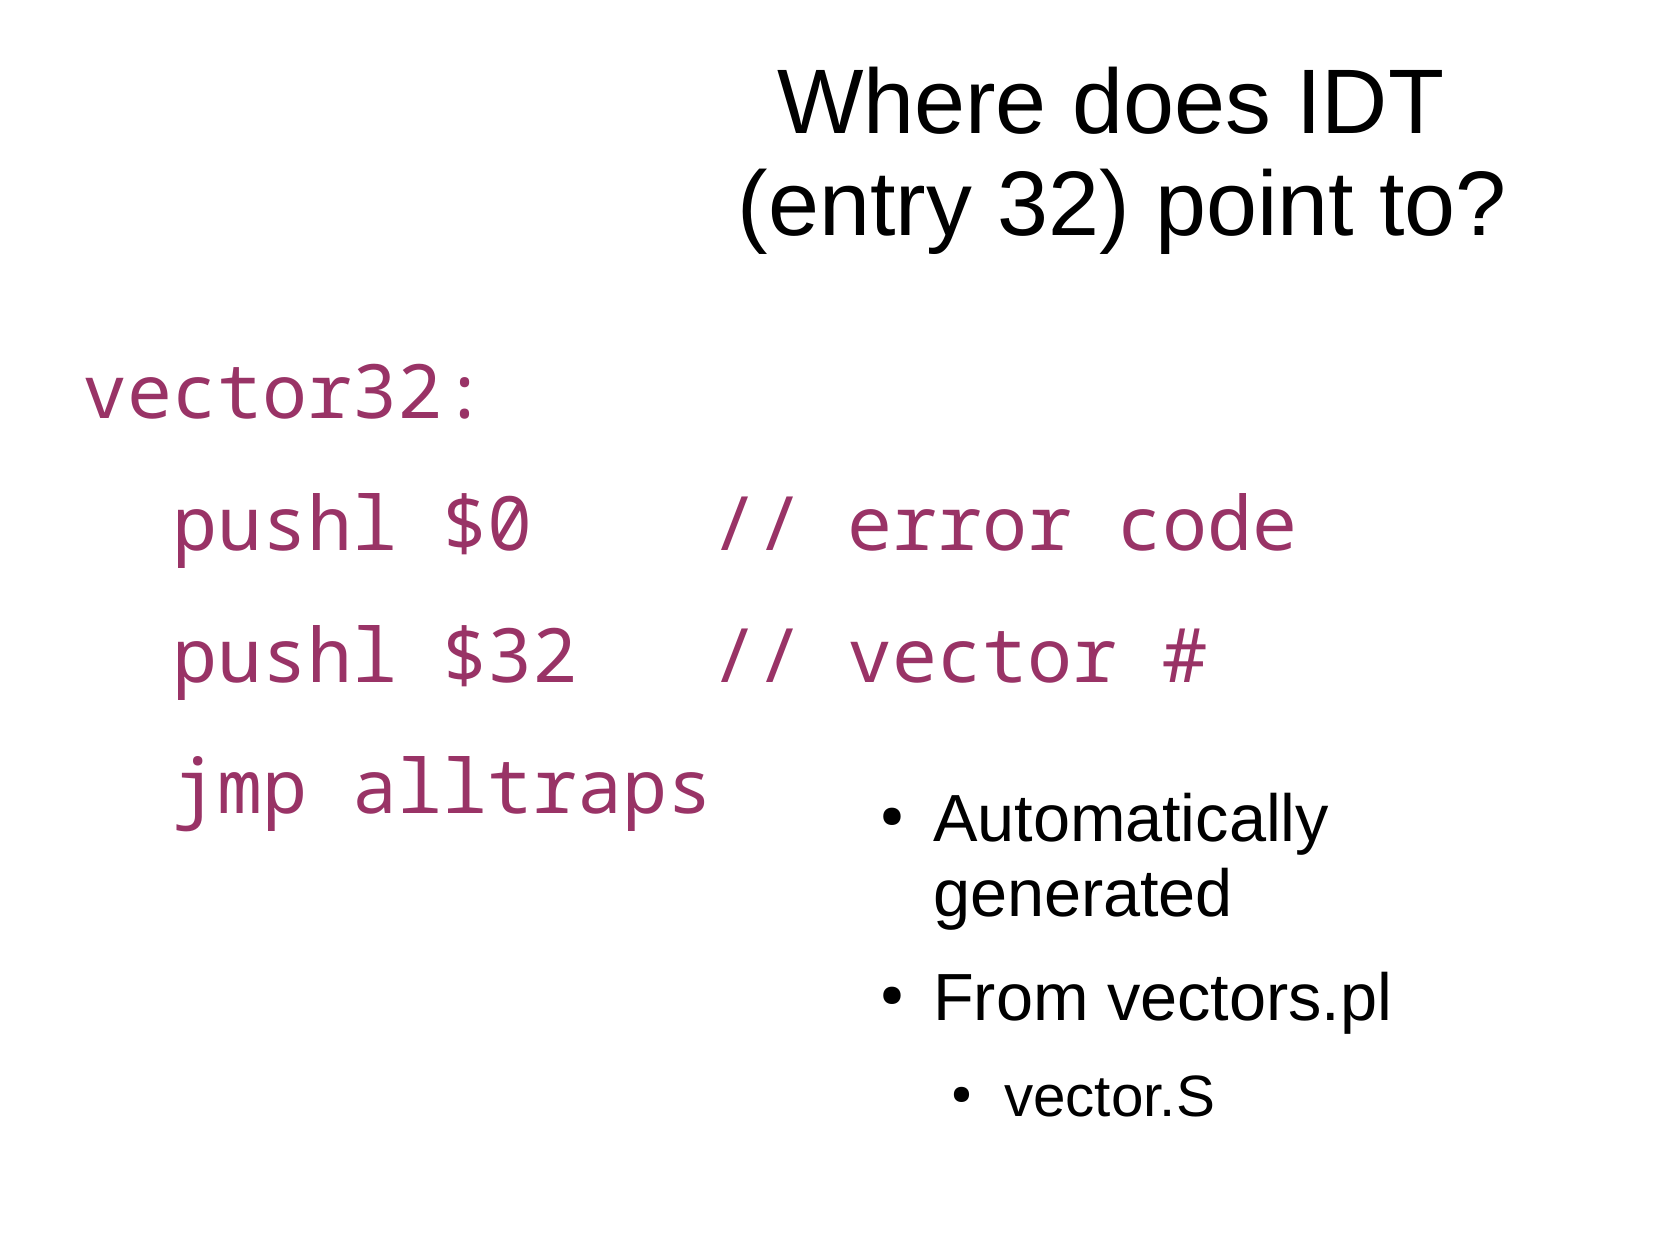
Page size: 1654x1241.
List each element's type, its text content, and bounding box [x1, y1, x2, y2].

list Automatically generated From vectors.pl vector.S [862, 780, 1589, 1201]
list vector32: pushl $0 // error code pushl $32 // vector # jmp alltraps [82, 75, 1571, 1163]
title Where does IDT (entry 32) point to? [675, 49, 1571, 257]
